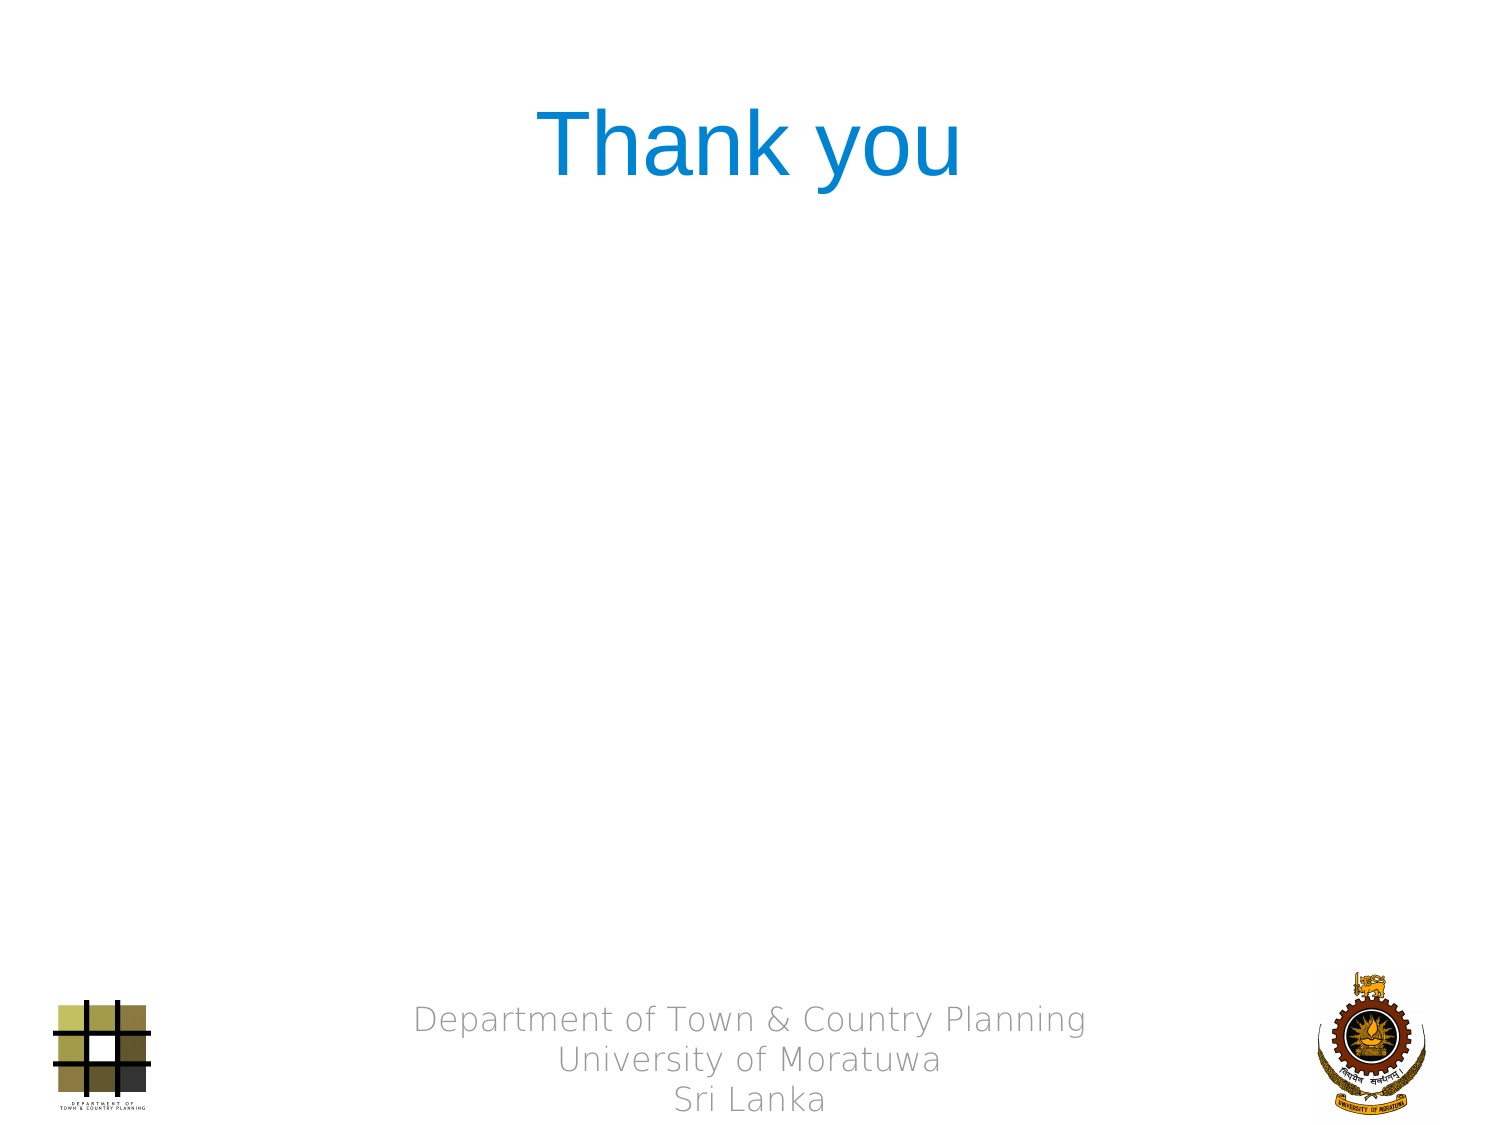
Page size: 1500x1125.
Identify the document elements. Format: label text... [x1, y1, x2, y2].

picture [1312, 966, 1435, 1125]
title Thank you [75, 45, 1426, 233]
picture [53, 1000, 151, 1110]
